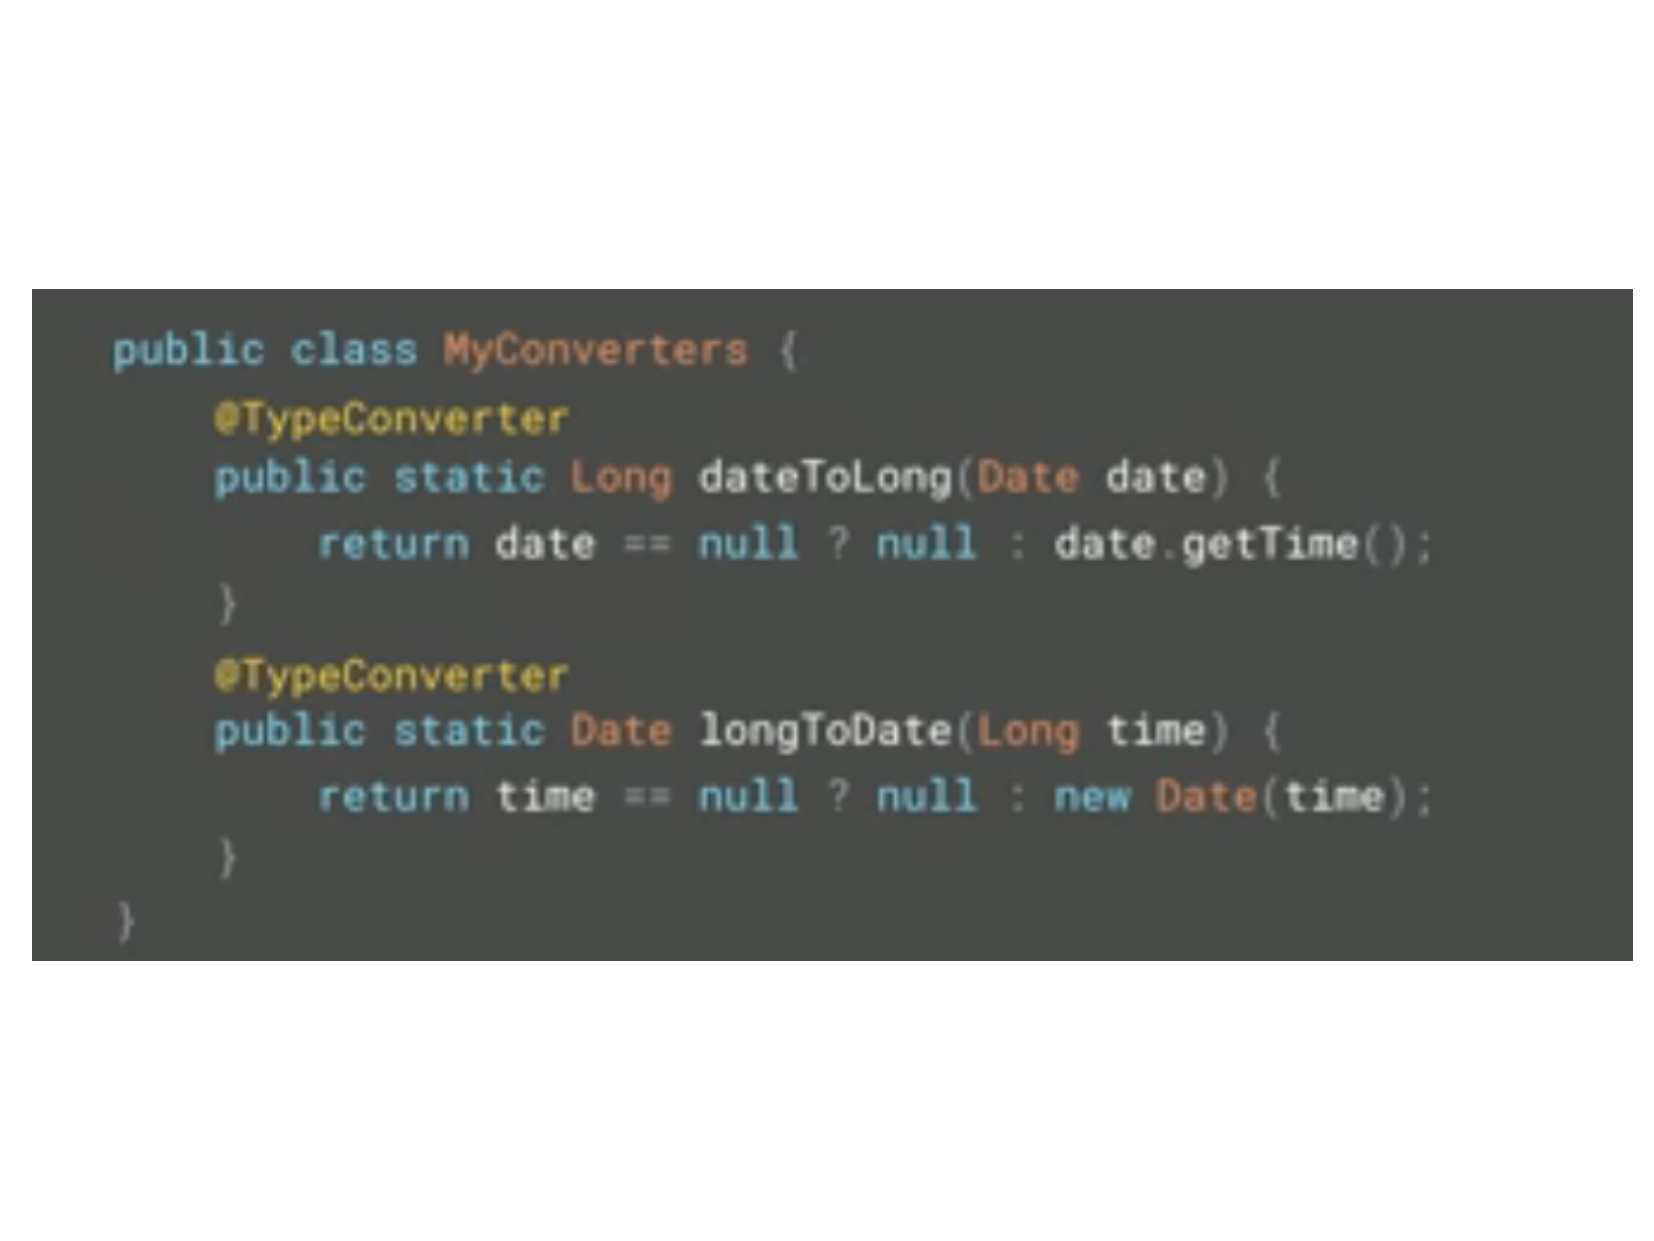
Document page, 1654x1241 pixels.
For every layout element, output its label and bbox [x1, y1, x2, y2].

picture [32, 289, 1633, 961]
